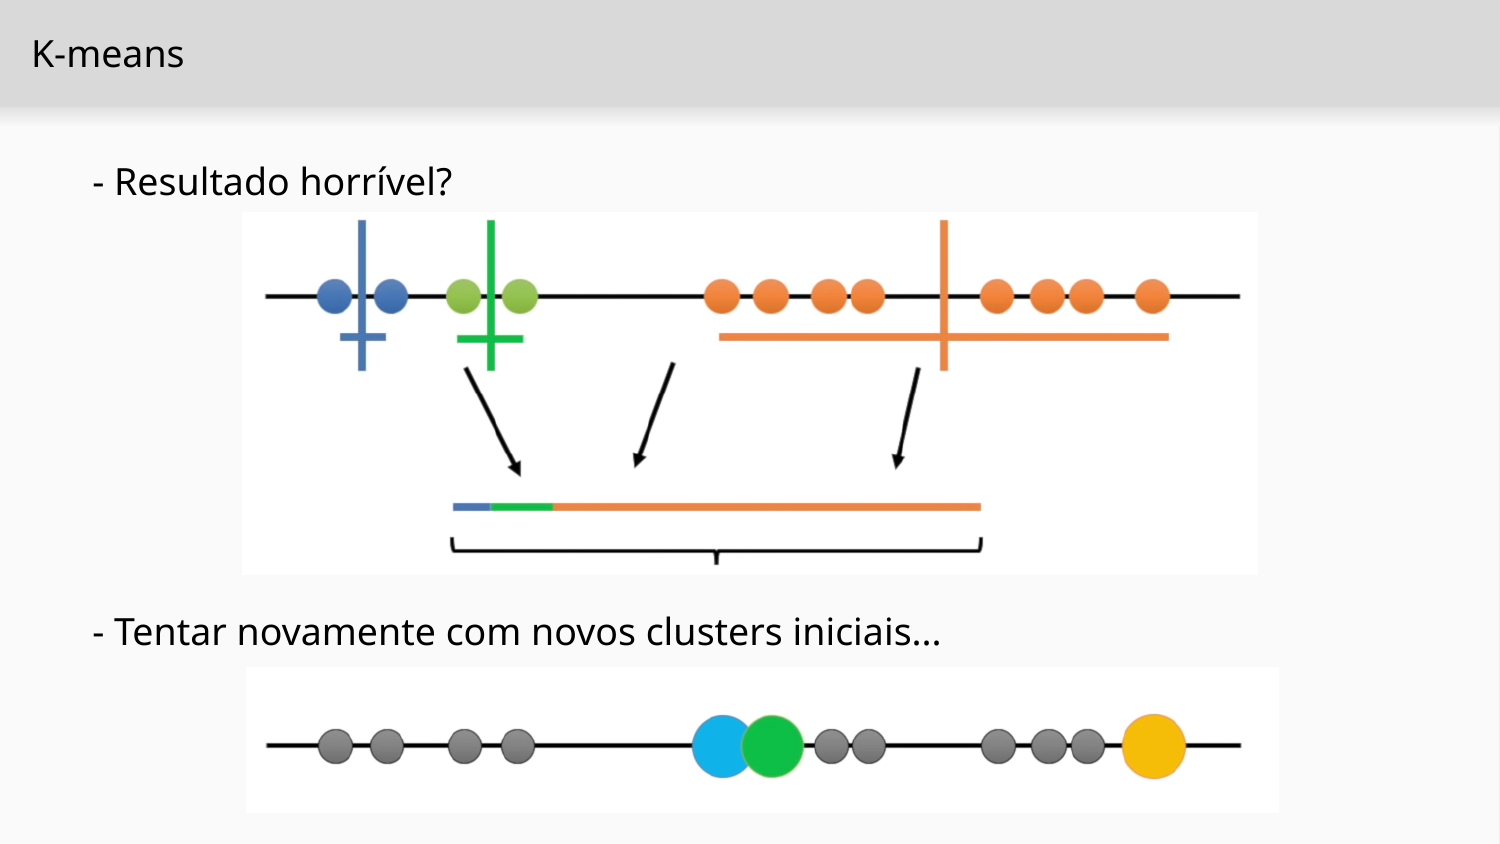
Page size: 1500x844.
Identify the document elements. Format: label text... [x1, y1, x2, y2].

picture [242, 212, 1258, 575]
list - Resultado horrível? - Tentar novamente com novos clusters iniciais... [77, 142, 1422, 525]
title K-means [16, 2, 1464, 102]
picture [246, 667, 1279, 813]
